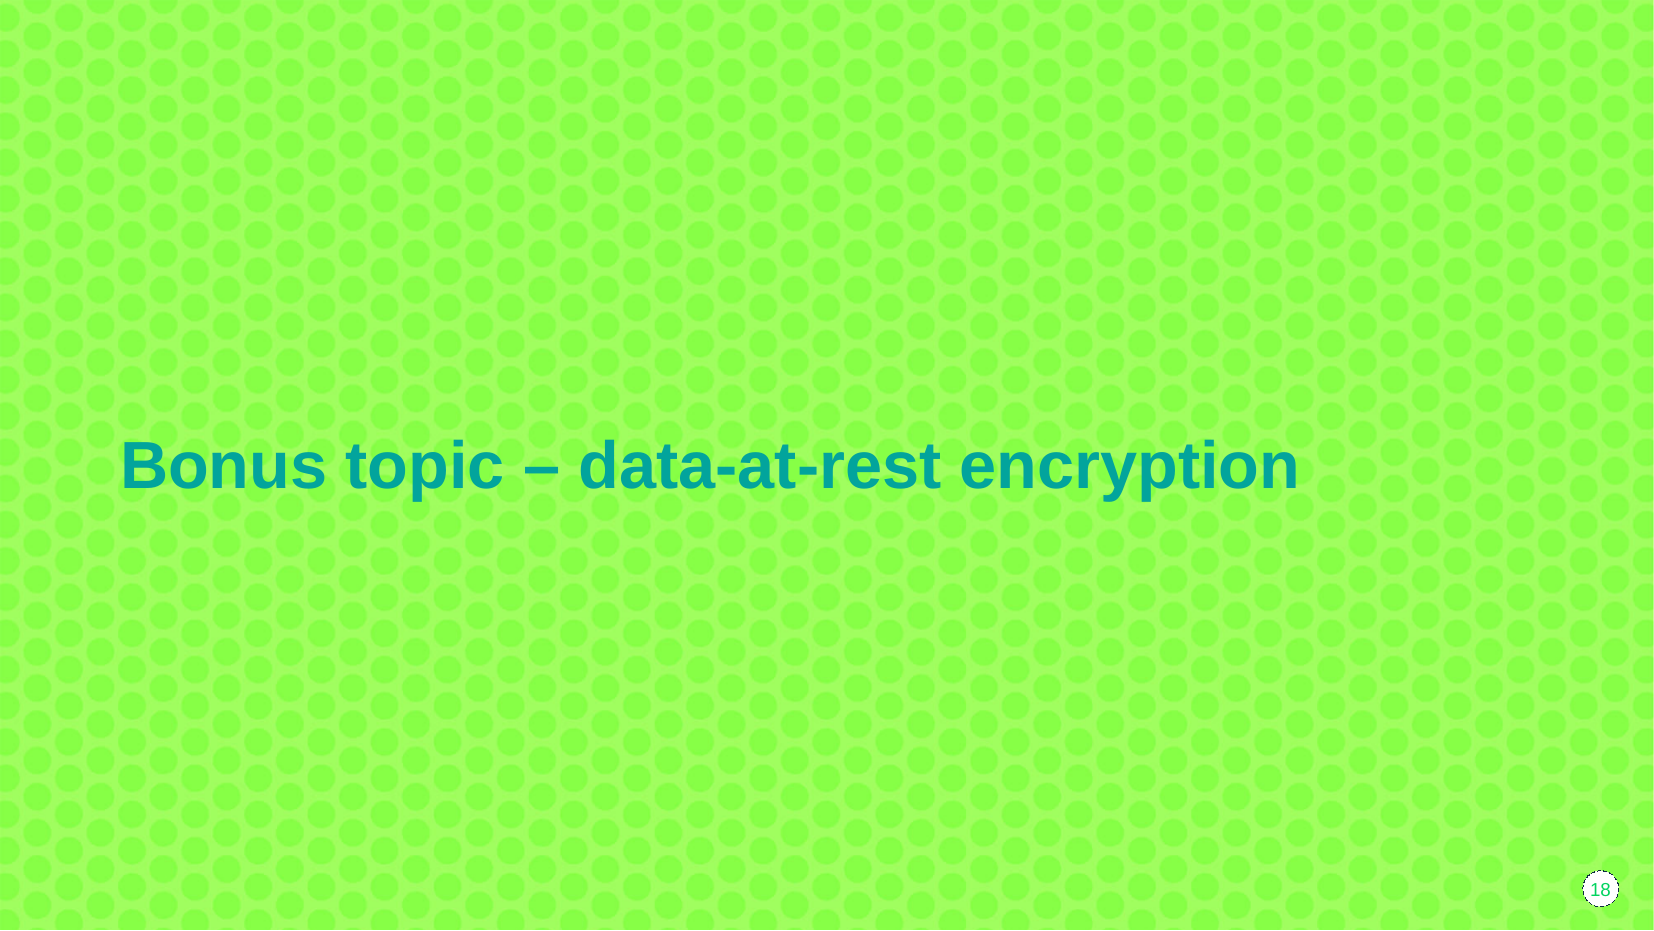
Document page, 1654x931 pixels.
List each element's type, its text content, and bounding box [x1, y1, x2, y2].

picture [0, 0, 1654, 930]
title Bonus topic – data-at-rest encryption [105, 383, 1654, 547]
